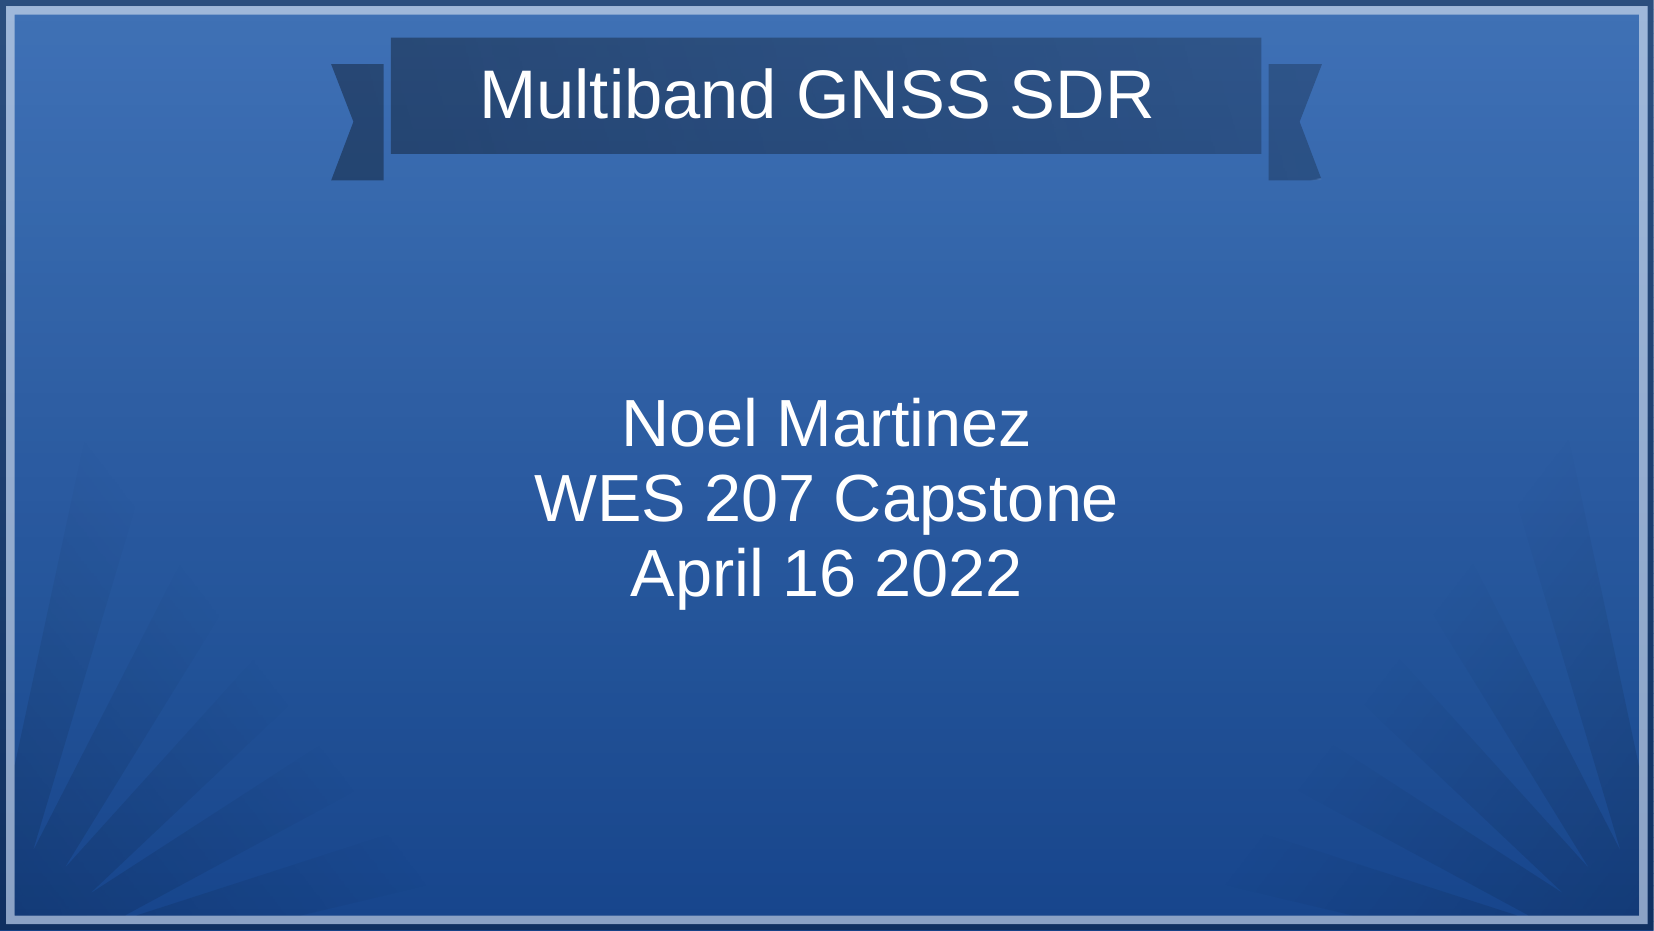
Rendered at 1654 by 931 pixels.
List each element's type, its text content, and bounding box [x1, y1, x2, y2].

subtitle Noel Martinez WES 207 Capstone April 16 2022 [82, 224, 1571, 848]
title Multiband GNSS SDR [389, 35, 1264, 154]
